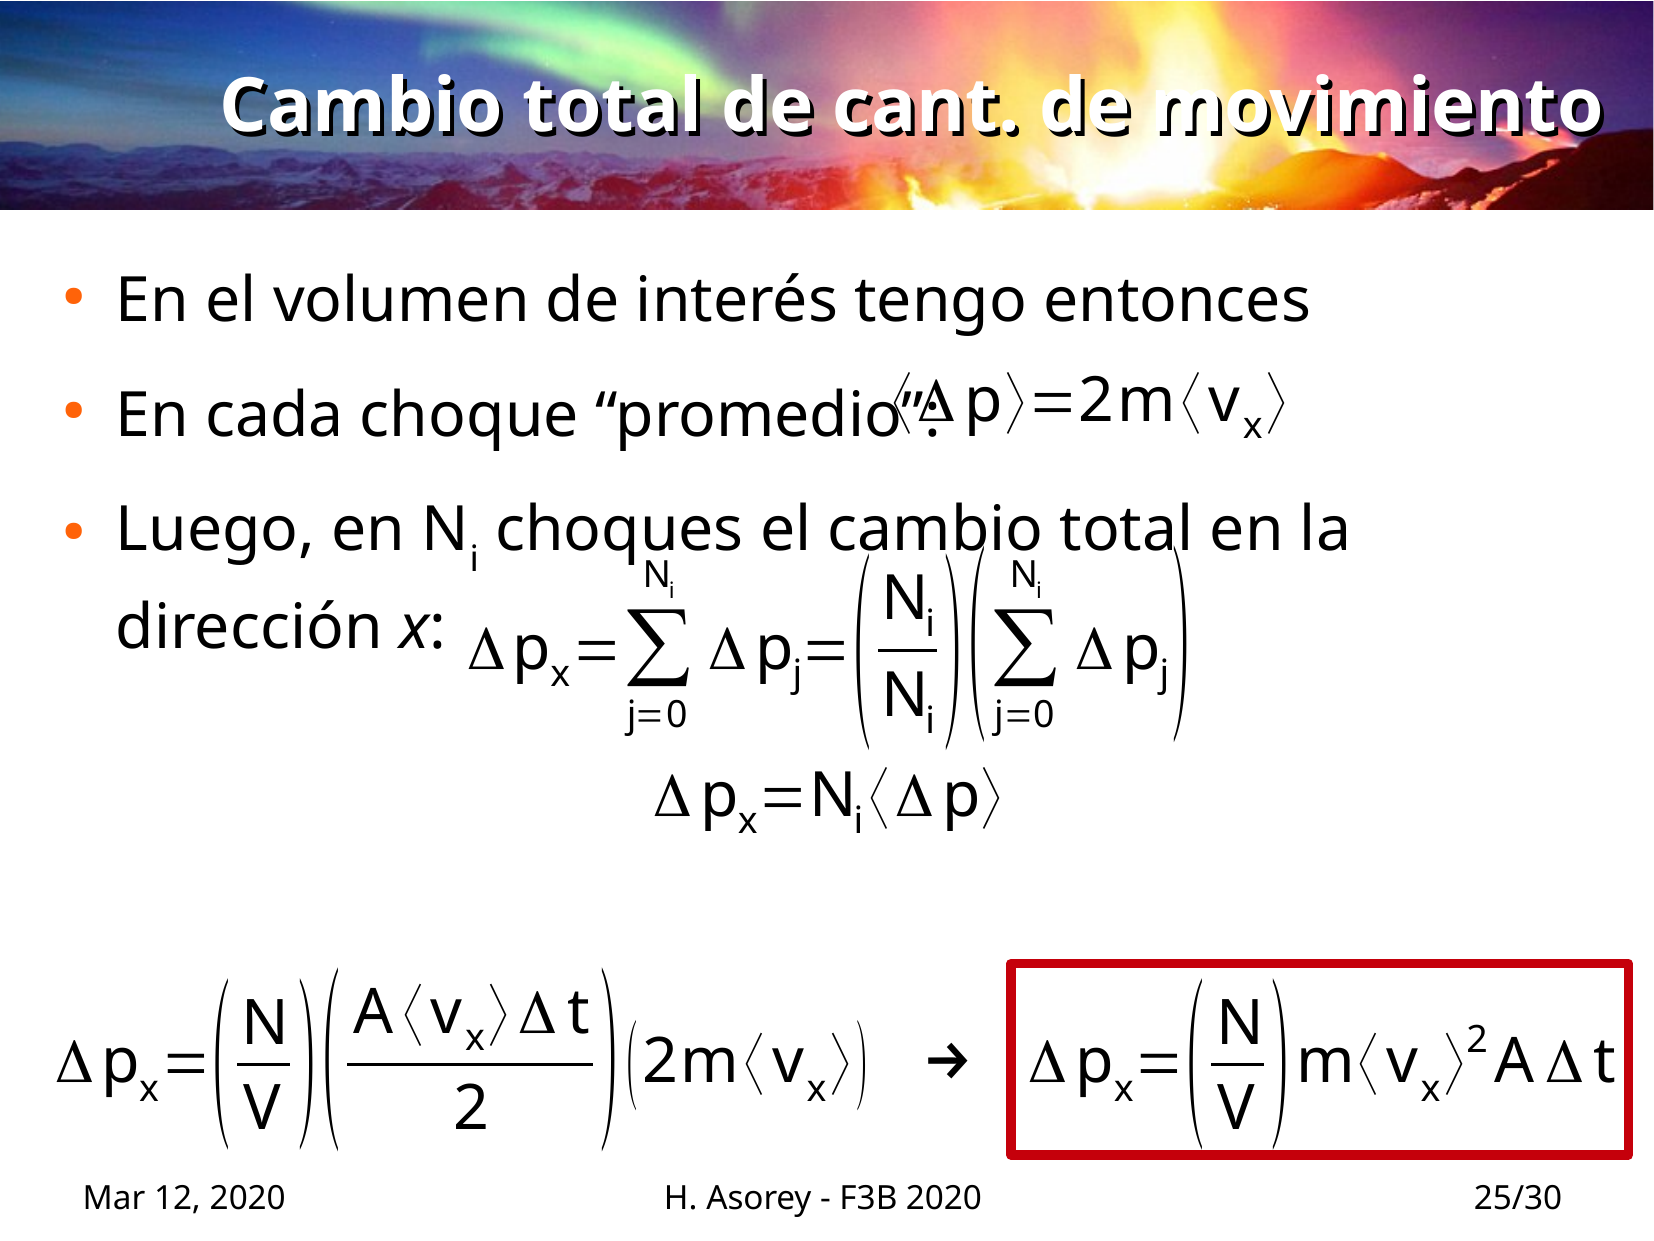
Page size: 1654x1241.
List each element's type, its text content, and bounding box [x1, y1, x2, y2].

list En el volumen de interés tengo entonces En cada choque “promedio”: Luego, en Ni choques el cambio total en la dirección x: Y entonces [45, 255, 1606, 1156]
chart [47, 963, 1006, 1156]
chart [1016, 968, 1623, 1150]
chart [459, 542, 1199, 844]
title Cambio total de cant. de movimiento [45, 15, 1606, 191]
chart [885, 360, 1295, 448]
picture [0, 1, 1654, 210]
